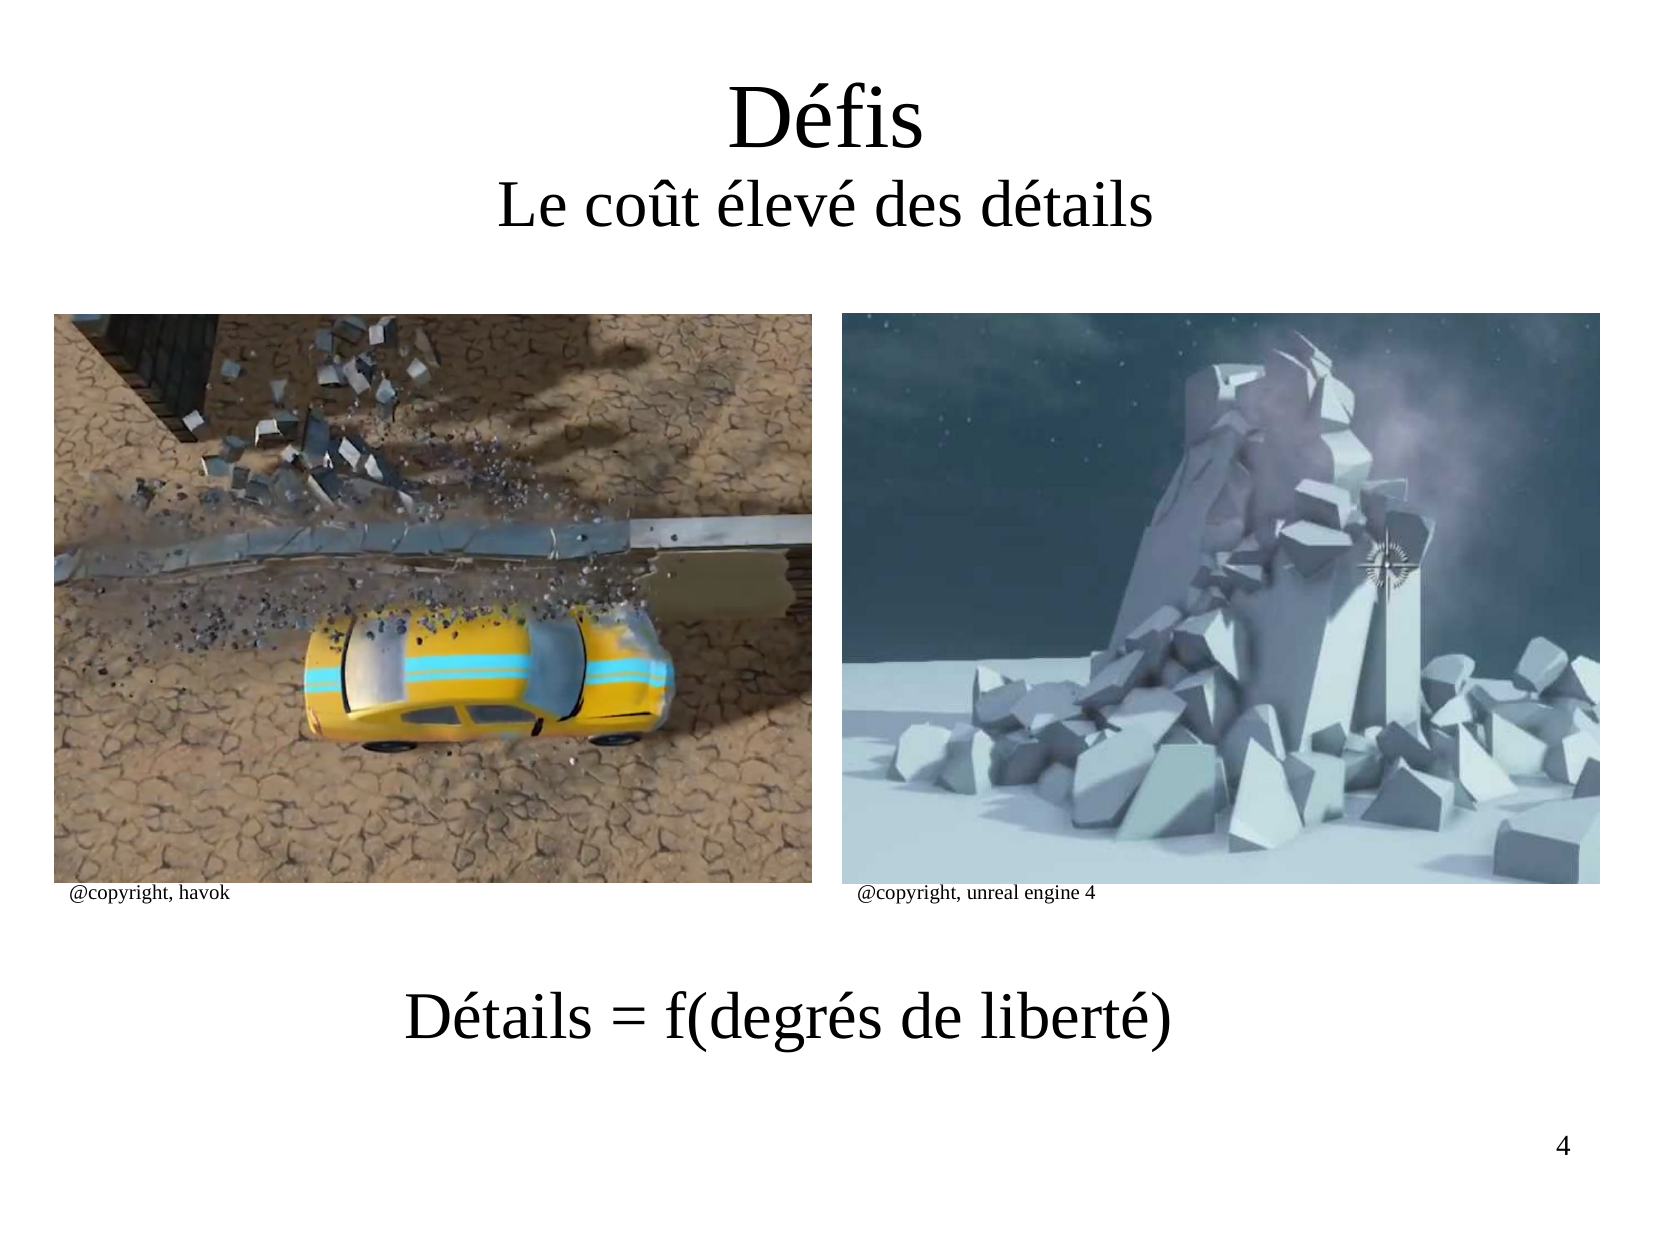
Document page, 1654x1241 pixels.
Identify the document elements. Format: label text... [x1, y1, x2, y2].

text_box Détails = f(degrés de liberté) [389, 971, 1264, 1061]
title Défis Le coût élevé des détails [82, 49, 1571, 257]
picture [54, 314, 812, 883]
text_box @copyright, unreal engine 4 [842, 884, 1244, 931]
picture [842, 313, 1600, 884]
text_box @copyright, havok [54, 883, 340, 931]
